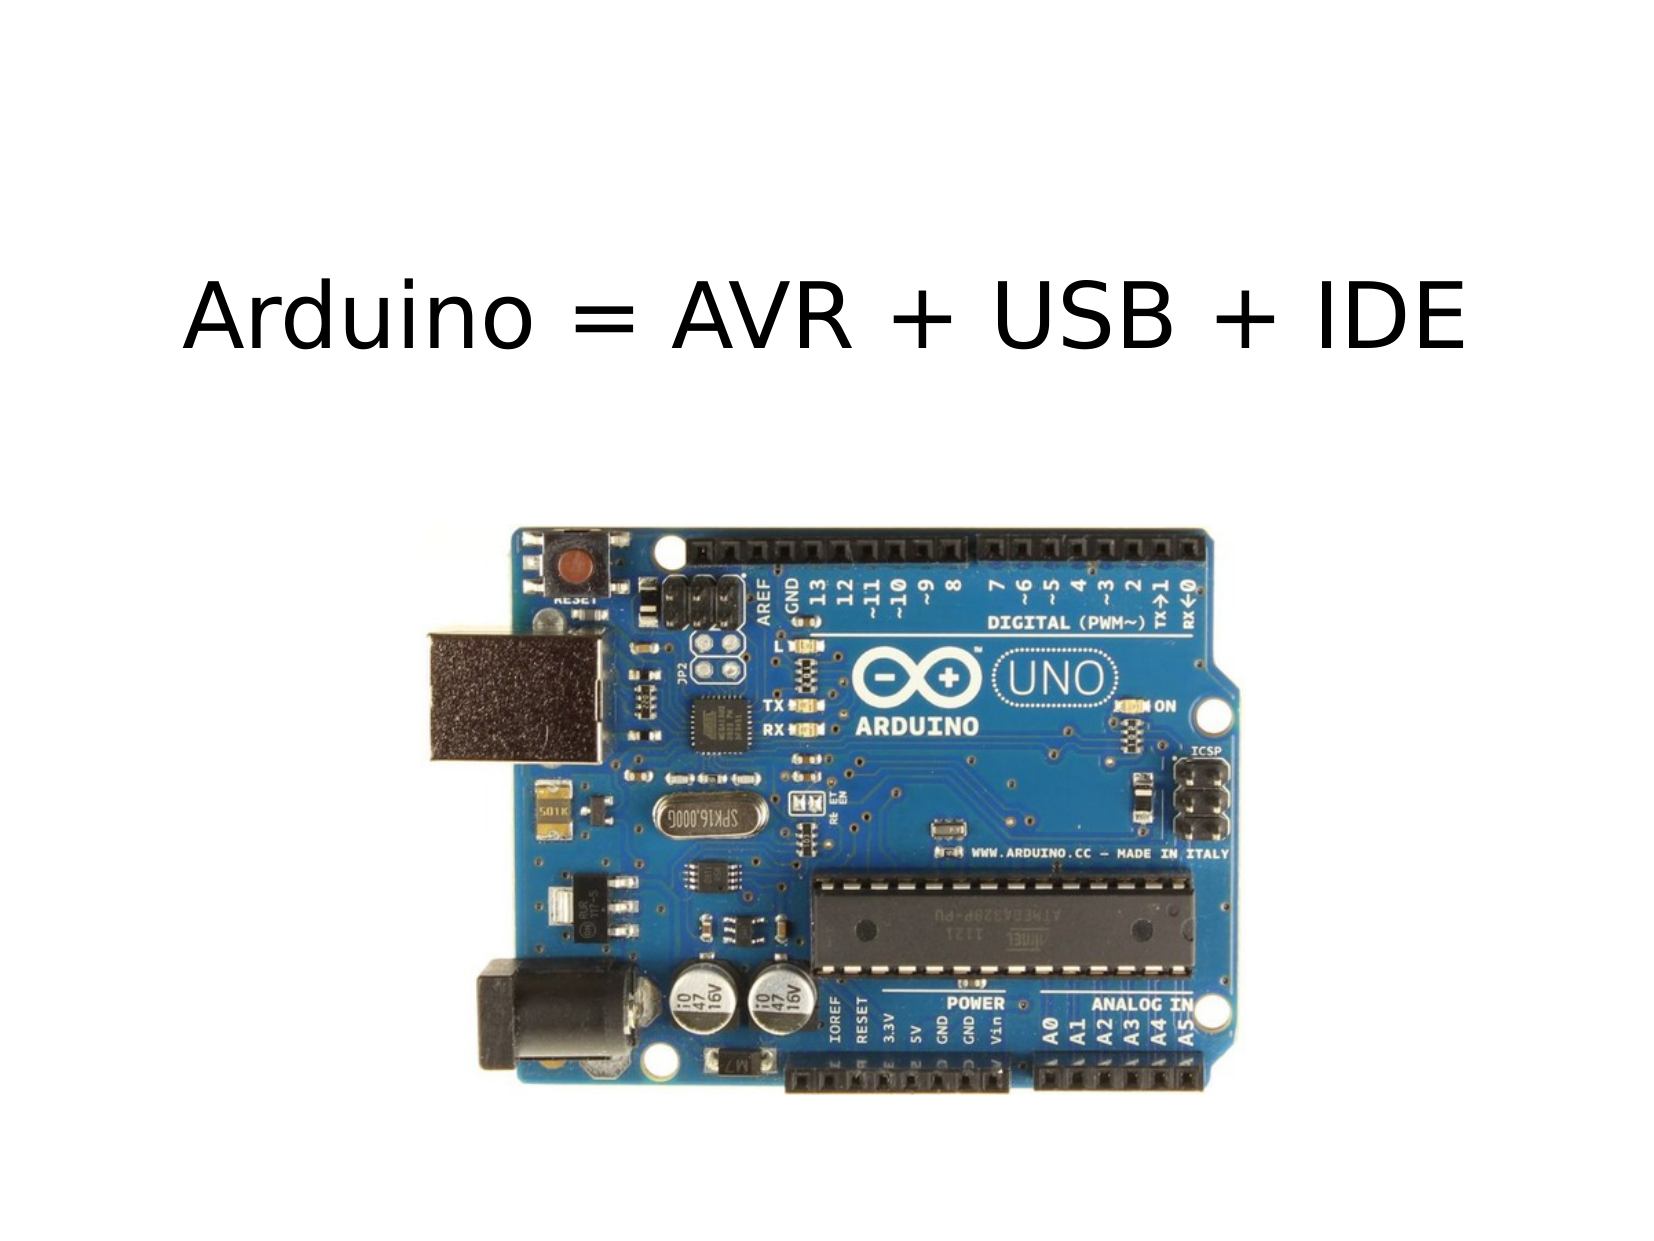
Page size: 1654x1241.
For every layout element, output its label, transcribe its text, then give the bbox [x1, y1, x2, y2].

picture [420, 524, 1246, 1096]
title Arduino = AVR + USB + IDE [0, 212, 1654, 421]
